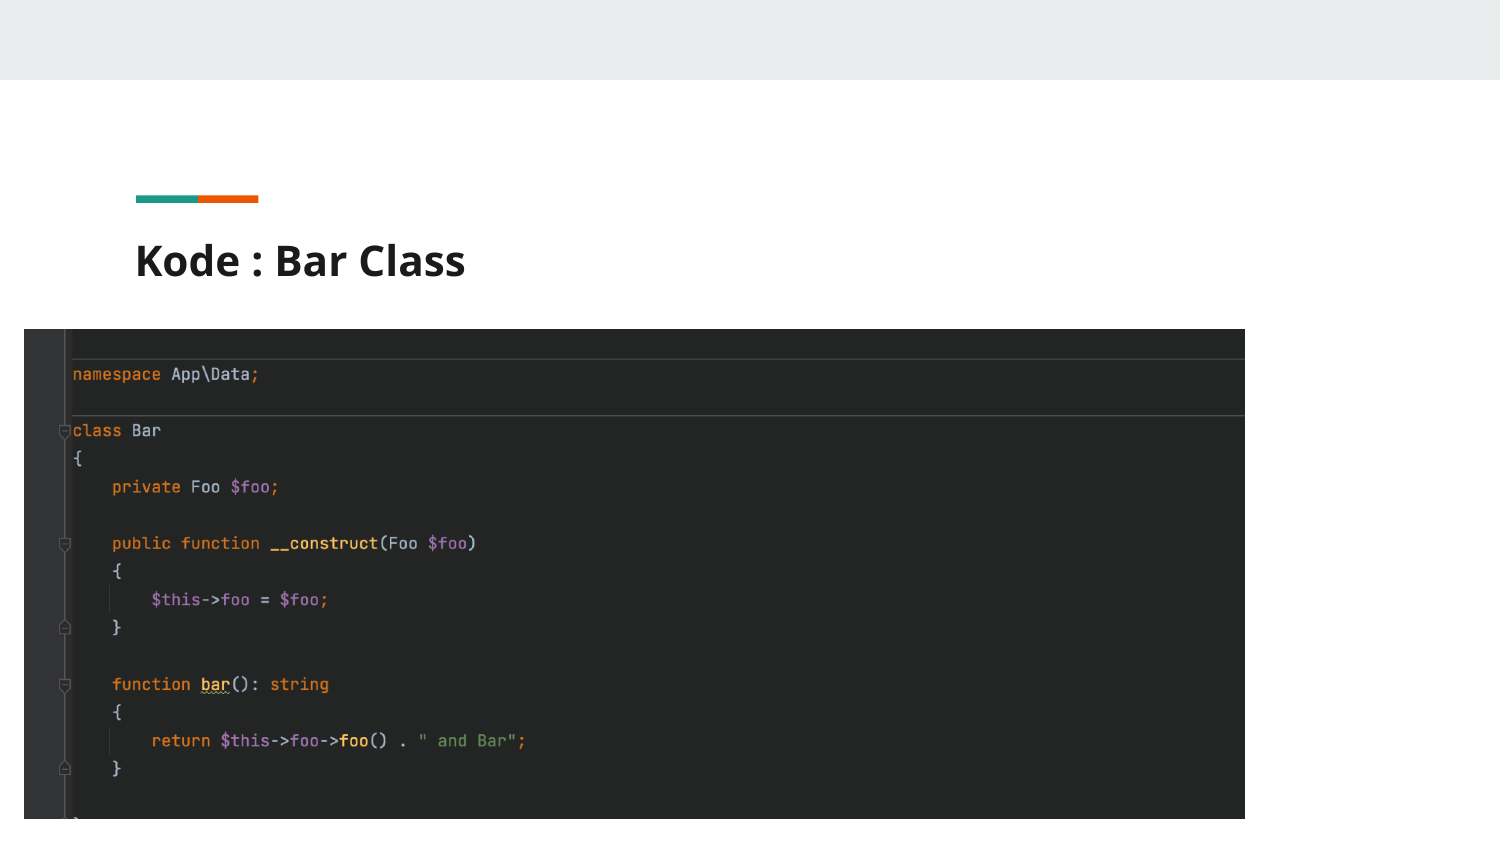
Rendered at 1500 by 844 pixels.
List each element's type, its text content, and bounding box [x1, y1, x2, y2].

picture [24, 329, 1245, 819]
title Kode : Bar Class [119, 216, 1381, 305]
